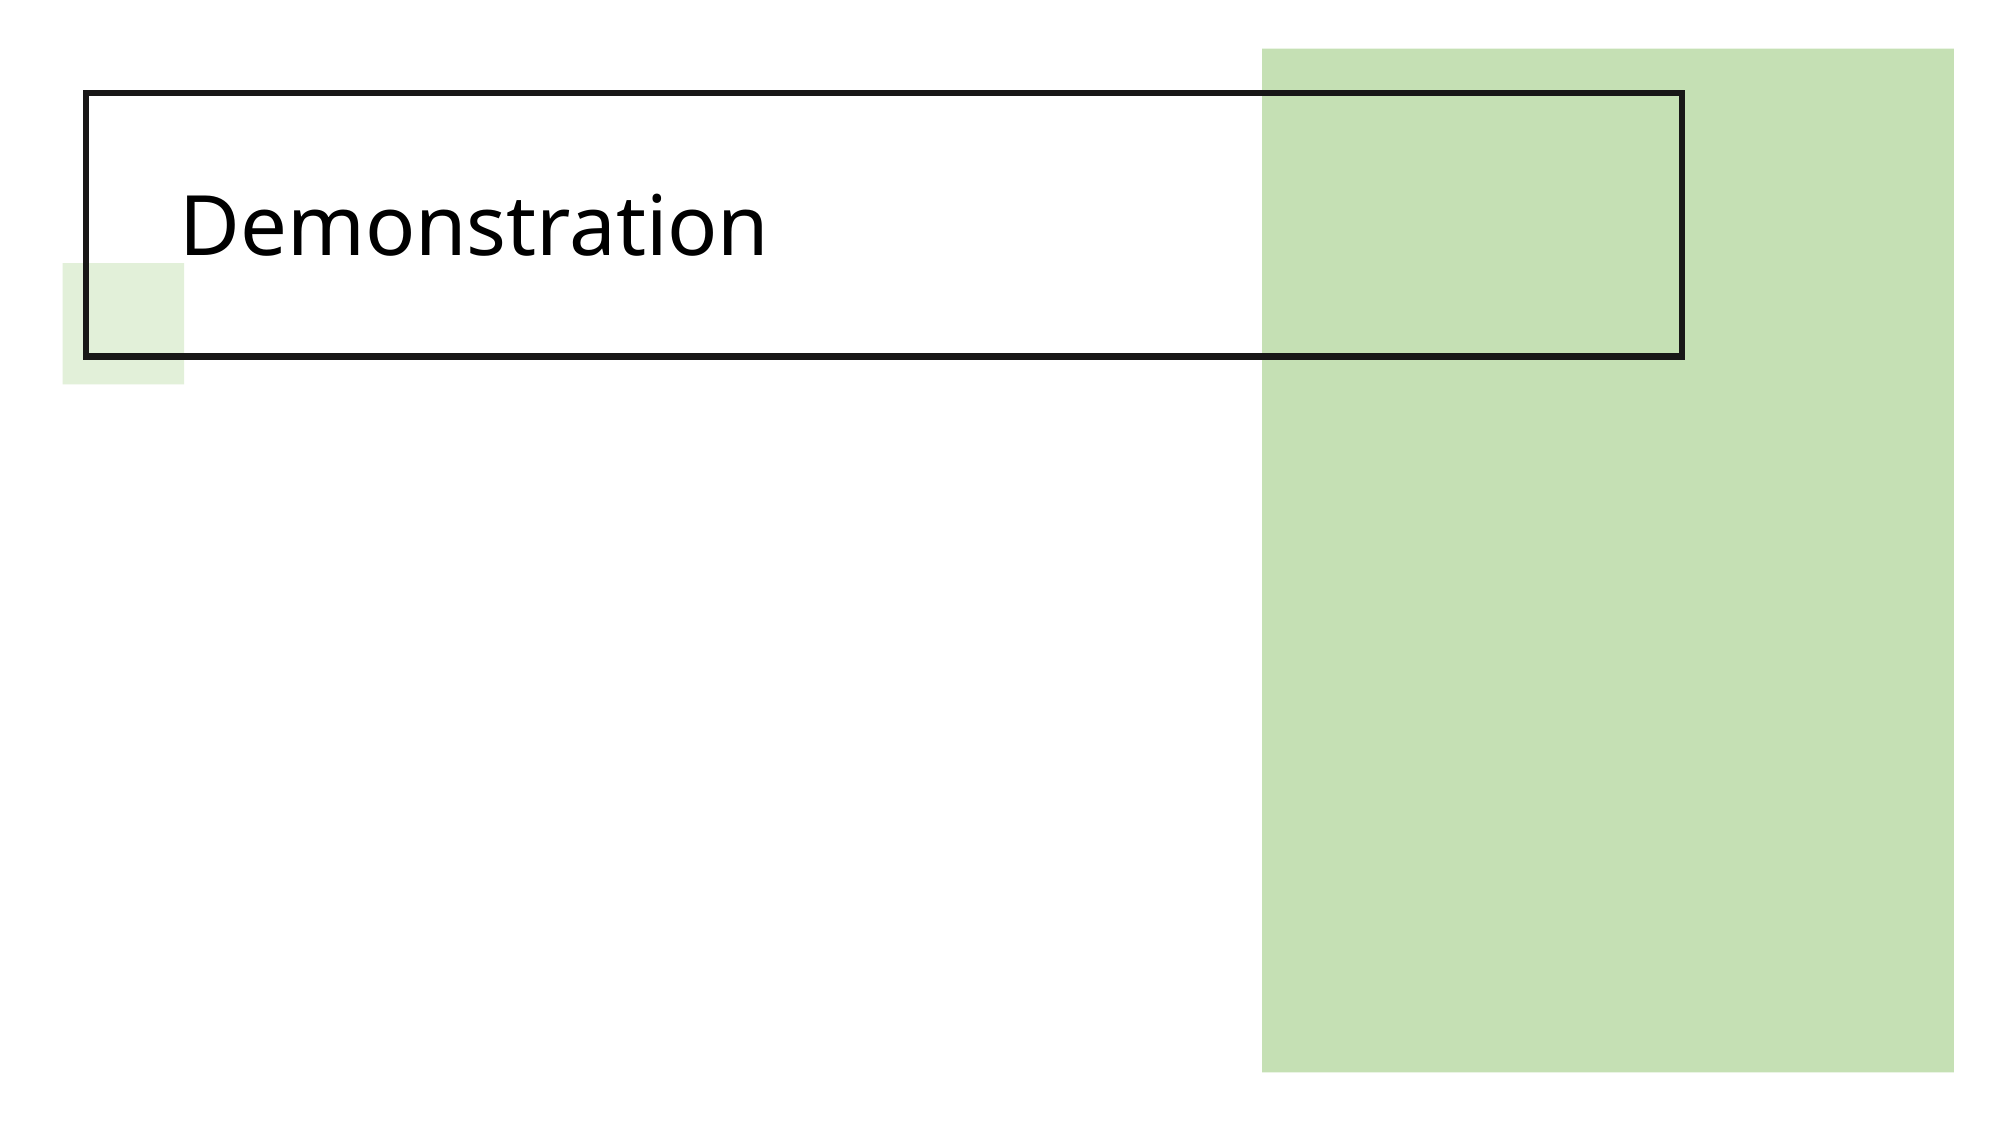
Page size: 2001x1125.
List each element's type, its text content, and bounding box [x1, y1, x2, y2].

text_box Demonstration [165, 120, 1890, 337]
